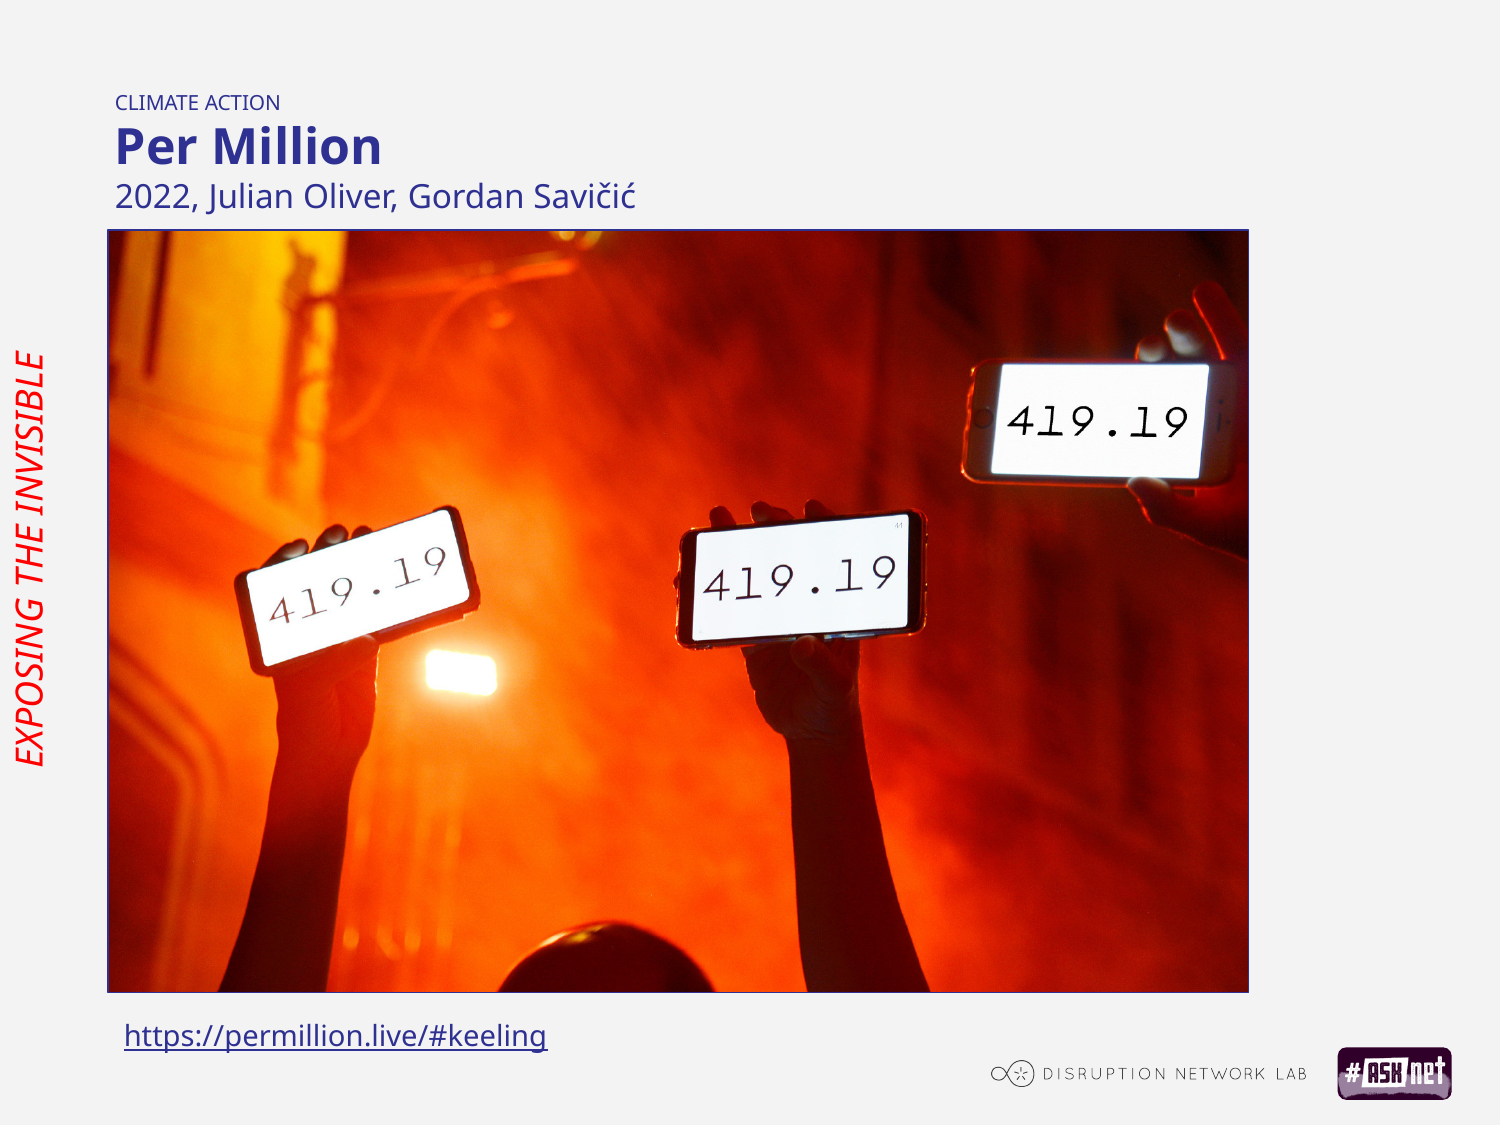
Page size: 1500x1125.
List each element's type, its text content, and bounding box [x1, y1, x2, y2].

picture [108, 230, 1248, 992]
picture [1337, 1047, 1452, 1100]
text_box EXPOSING THE INVISIBLE [0, 0, 56, 1121]
picture [991, 1060, 1306, 1087]
text_box CLIMATE ACTION Per Million 2022, Julian Oliver, Gordan Savičić [99, 75, 1198, 160]
text_box https://permillion.live/#keeling [108, 1002, 715, 1047]
